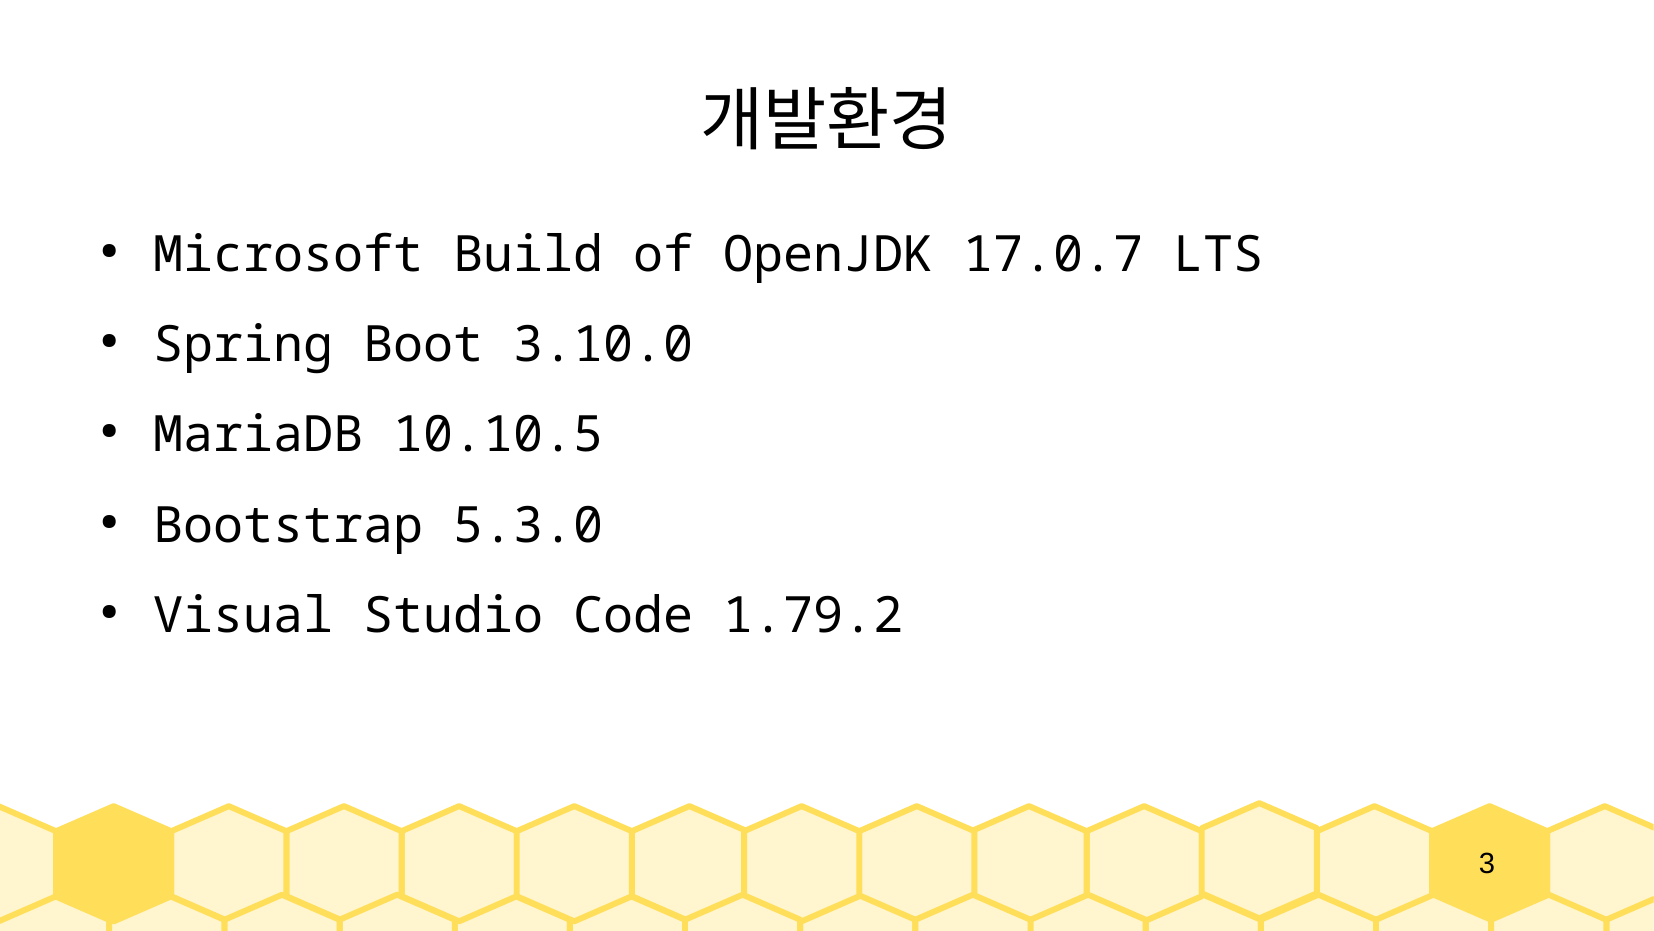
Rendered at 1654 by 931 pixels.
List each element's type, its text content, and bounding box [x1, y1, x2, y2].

list Microsoft Build of OpenJDK 17.0.7 LTS Spring Boot 3.10.0 MariaDB 10.10.5 Bootstrap 5.3.0 Visual Studio Code 1.79.2 [82, 217, 1571, 758]
title 개발환경 [82, 37, 1571, 193]
